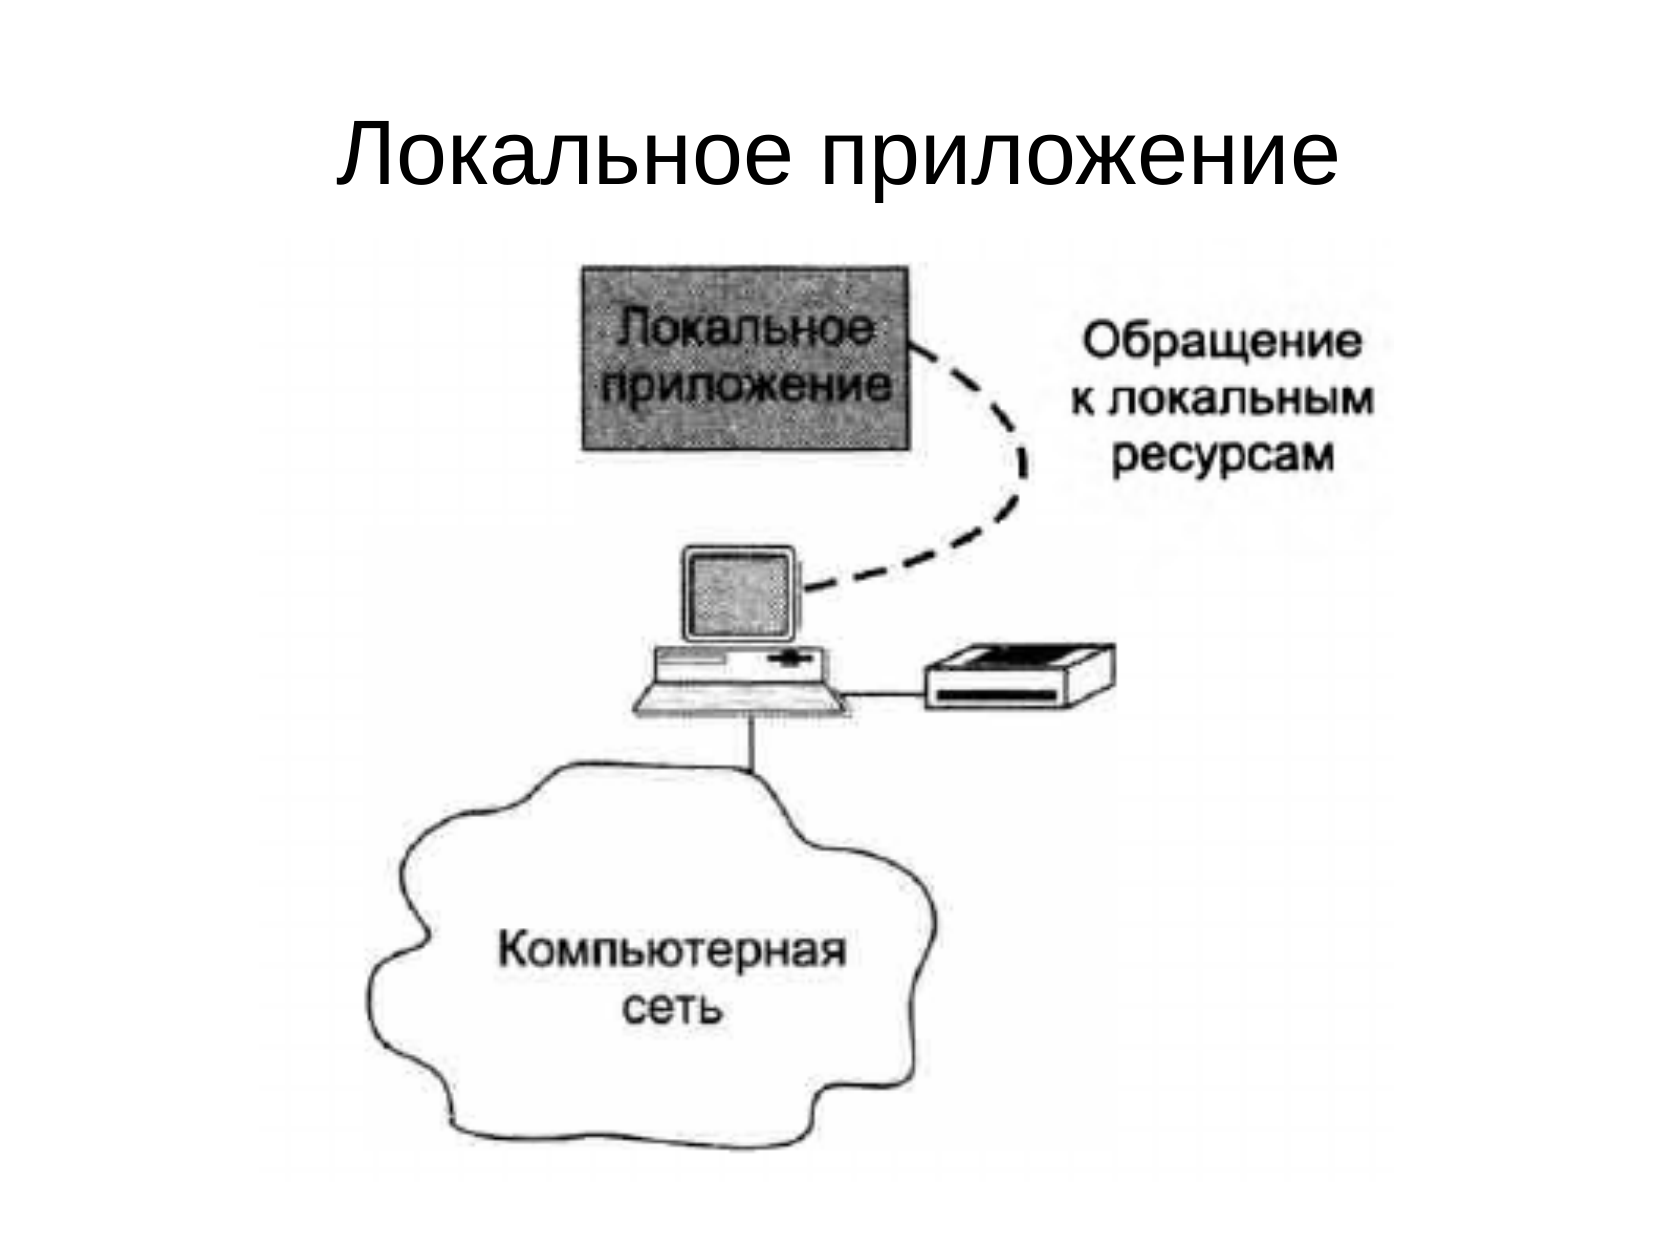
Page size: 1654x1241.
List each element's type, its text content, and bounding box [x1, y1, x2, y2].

picture [259, 238, 1394, 1182]
title Локальное приложение [82, 49, 1571, 257]
